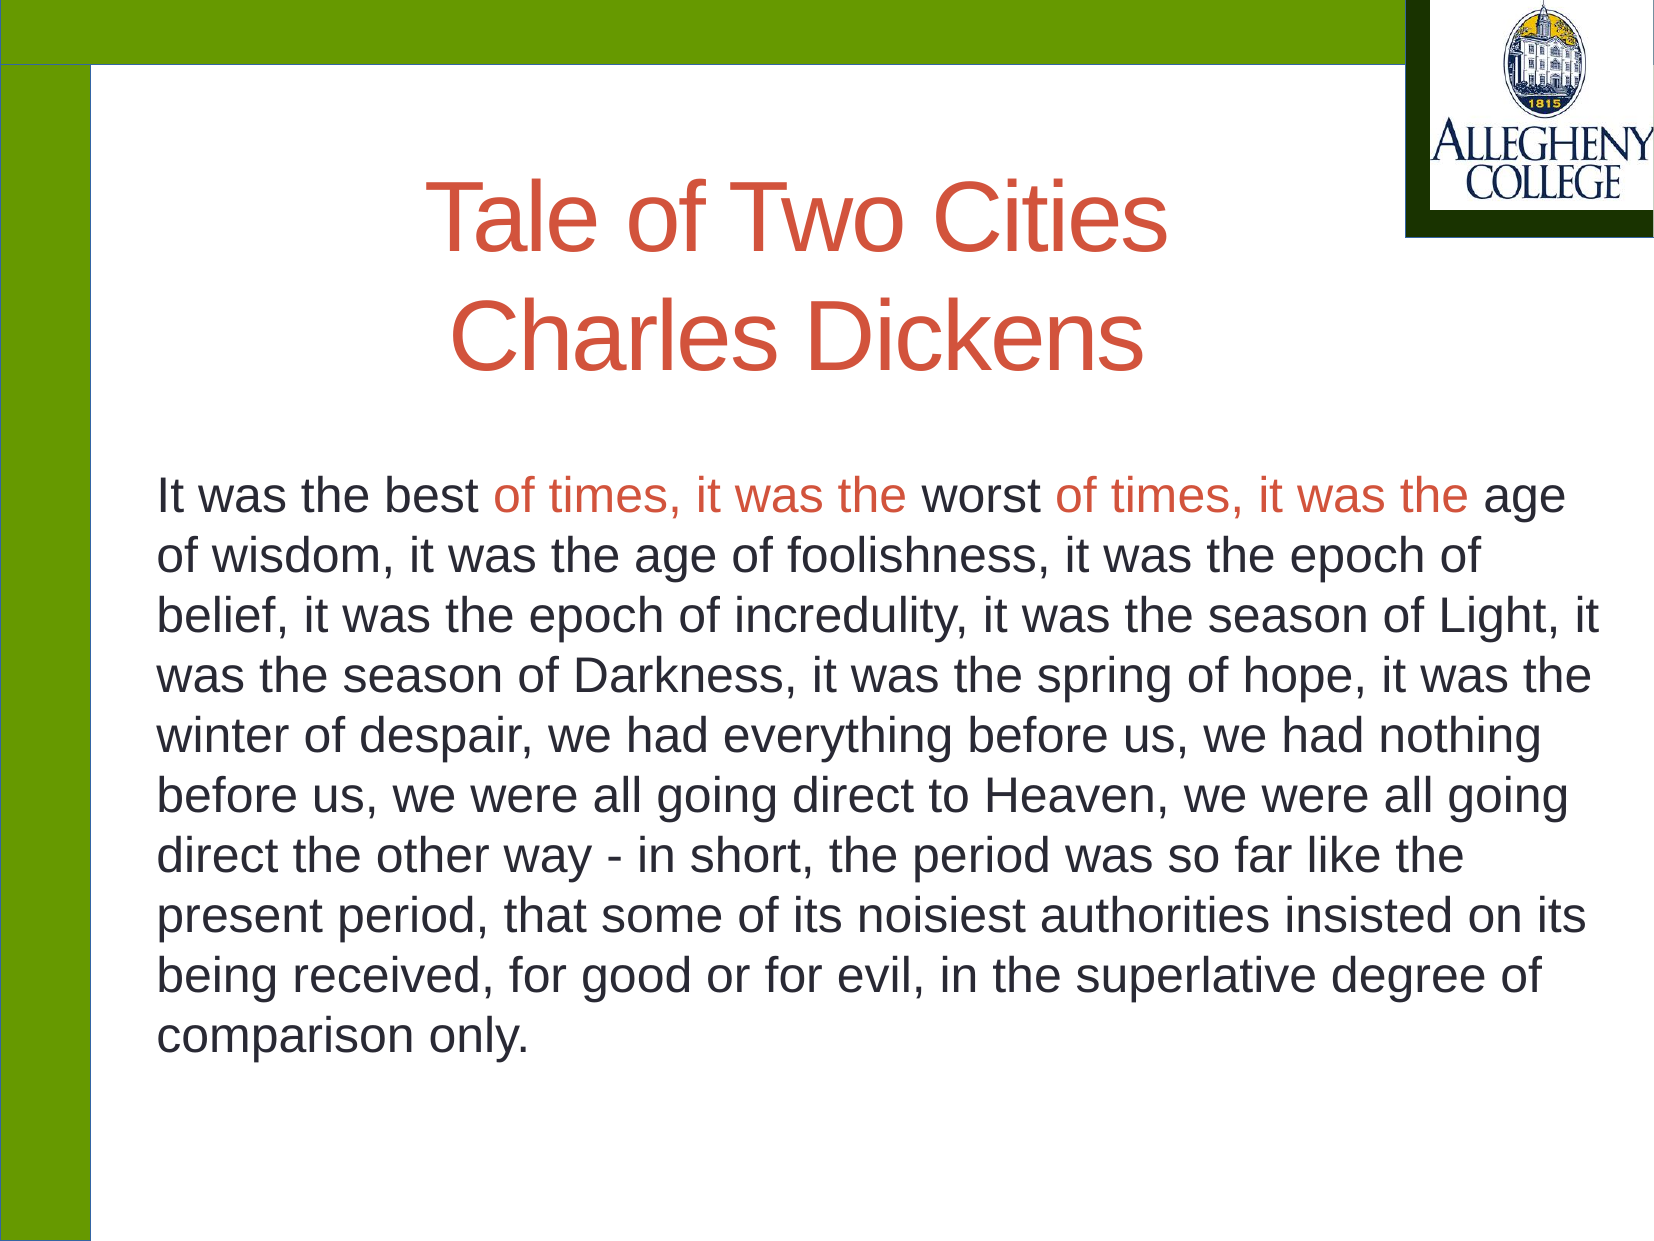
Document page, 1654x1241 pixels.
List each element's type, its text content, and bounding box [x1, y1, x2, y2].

picture [1430, 0, 1654, 210]
text_box [0, 0, 1654, 1241]
text_box It was the best of times, it was the worst of times, it was the age of wisdom, it was the age of foolishness, it was the epoch of belief, it was the epoch of incredulity, it was the season of Light, it was the season of Darkness, it was the spring of hope, it was the winter of despair, we had everything before us, we had nothing before us, we were all going direct to Heaven, we were all going direct the other way - in short, the period was so far like the present period, that some of its noisiest authorities insisted on its being received, for good or for evil, in the superlative degree of comparison only. [141, 454, 1630, 1127]
text_box Tale of Two Cities Charles Dickens [405, 143, 1191, 390]
